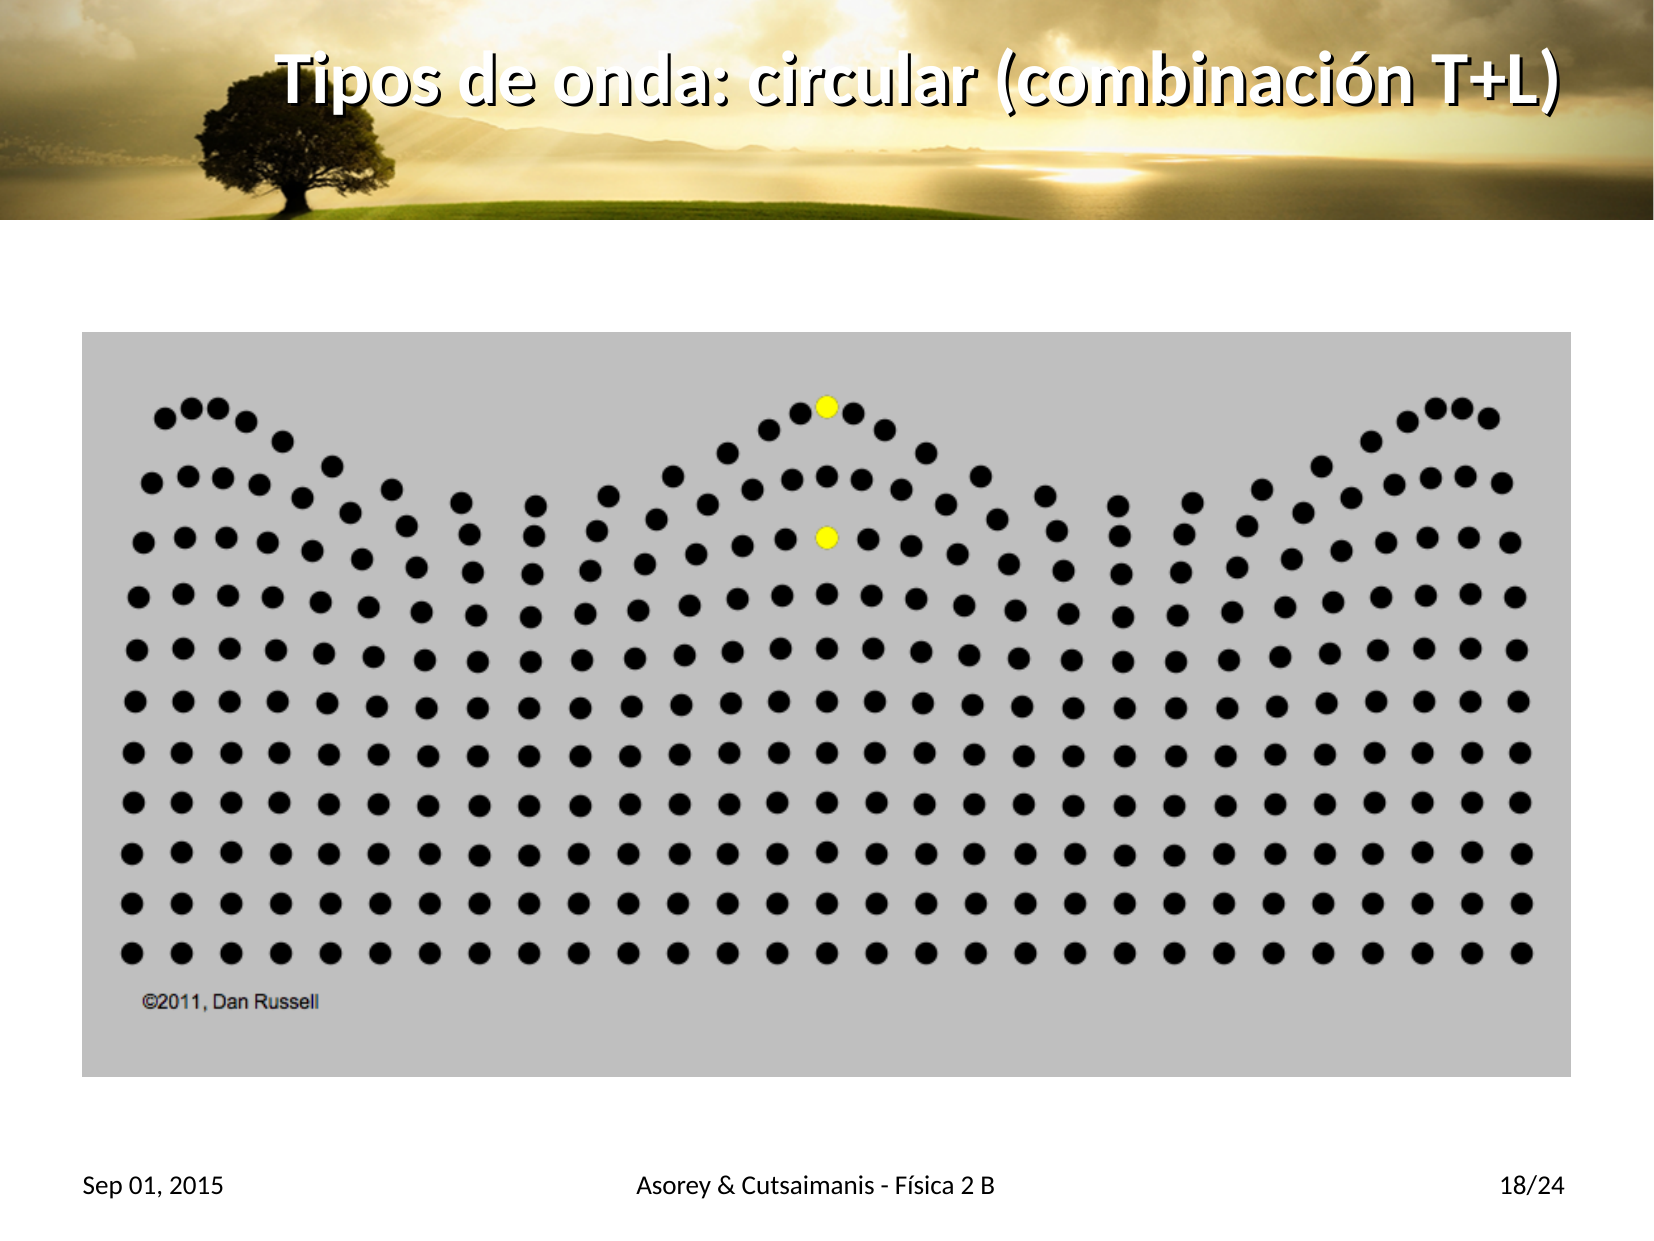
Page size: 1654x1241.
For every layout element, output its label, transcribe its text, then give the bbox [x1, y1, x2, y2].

picture [82, 332, 1571, 1077]
picture [0, 0, 1654, 220]
title Tipos de onda: circular (combinación T+L) [75, 19, 1564, 151]
